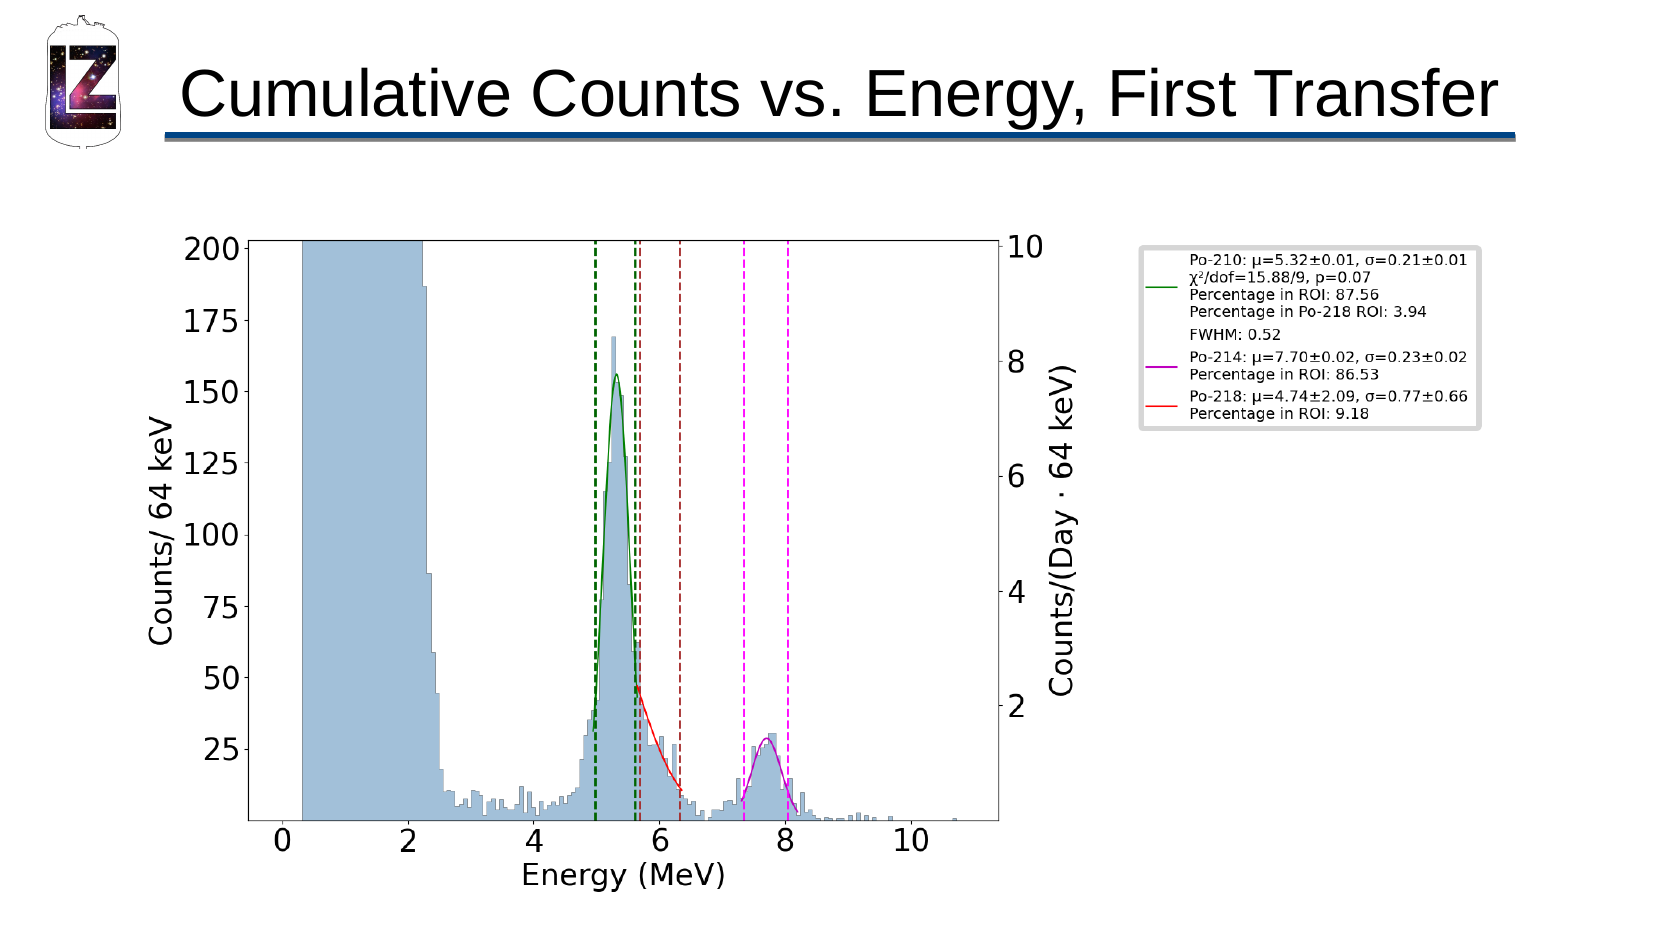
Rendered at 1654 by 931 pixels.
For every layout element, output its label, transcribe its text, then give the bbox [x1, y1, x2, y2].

title Cumulative Counts vs. Energy, First Transfer [165, 37, 1516, 149]
picture [15, 15, 1561, 903]
